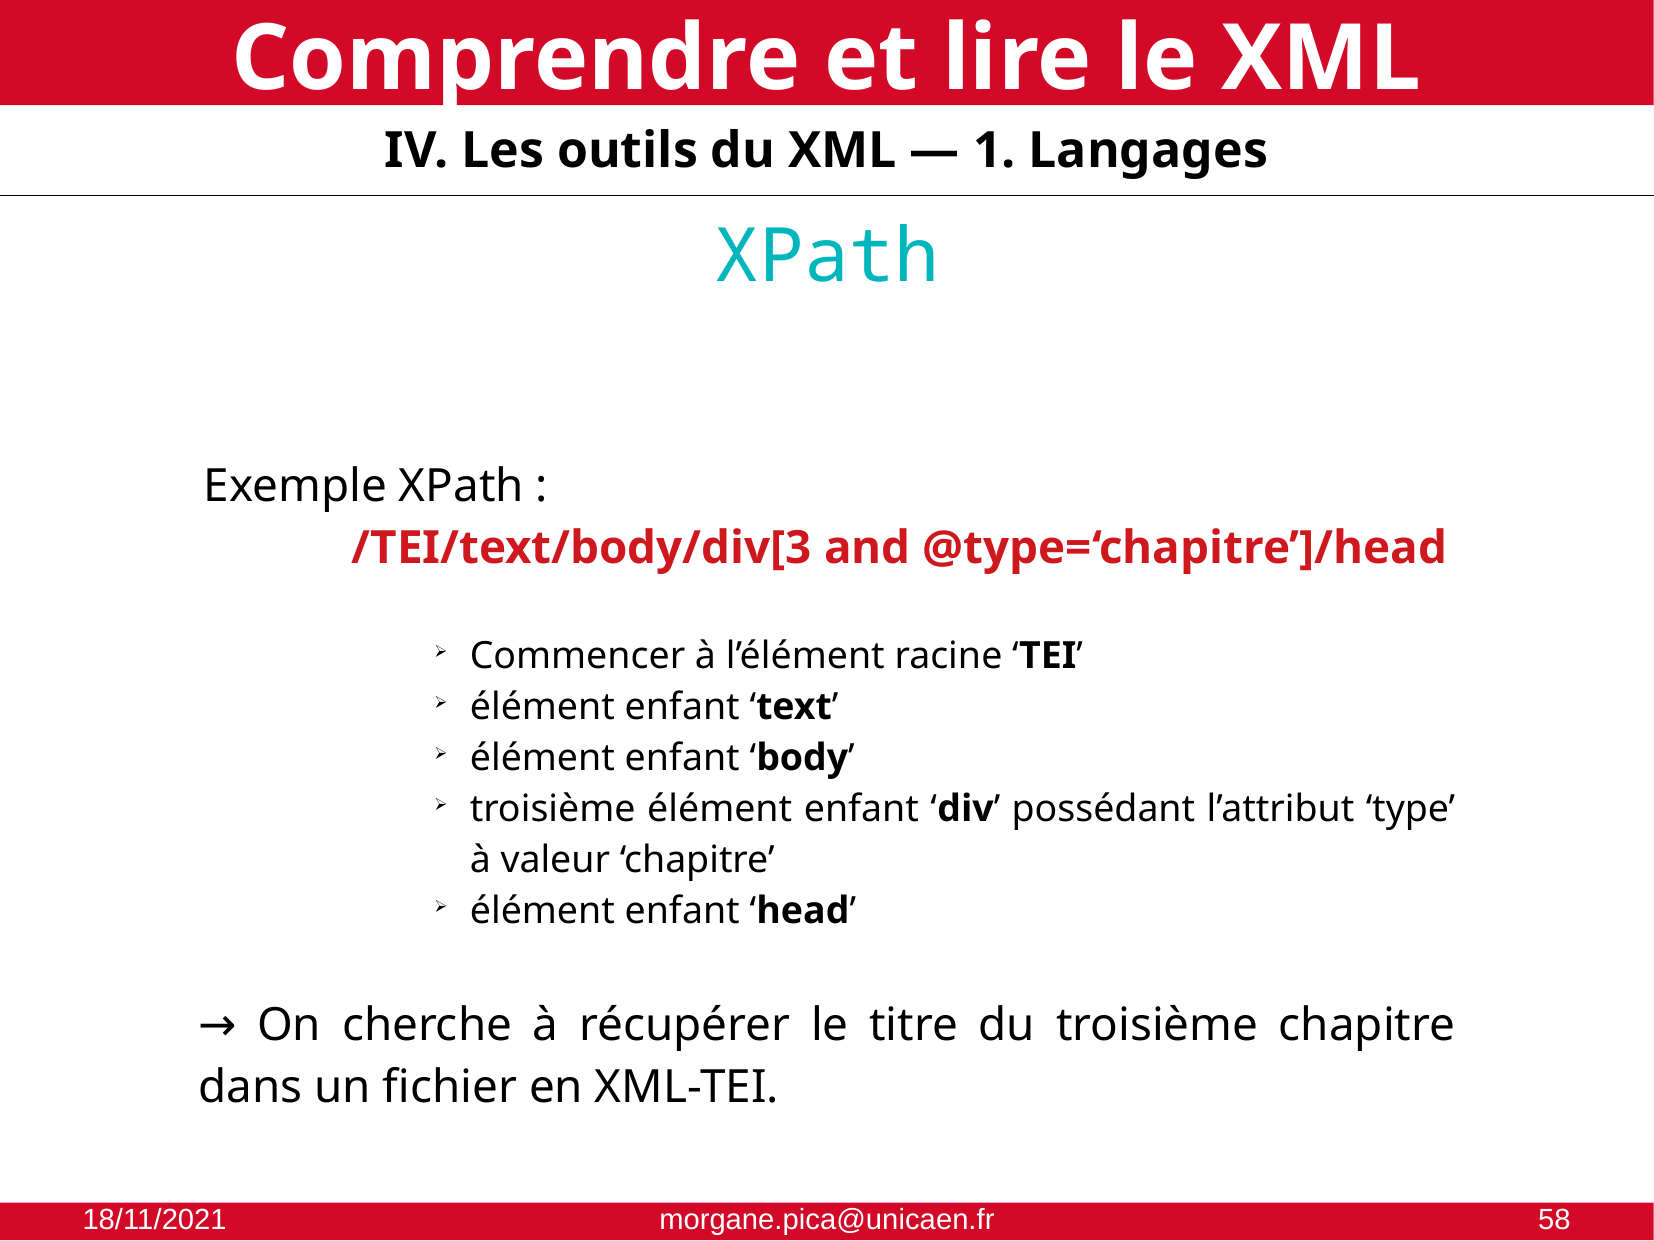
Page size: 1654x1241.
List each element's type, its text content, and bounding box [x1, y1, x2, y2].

title Comprendre et lire le XML [0, 0, 1654, 106]
text_box XPath [161, 196, 1493, 284]
title IV. Les outils du XML — 1. Langages [0, 106, 1654, 191]
text_box Exemple XPath : /TEI/text/body/div[3 and @type=‘chapitre’]/head Commencer à l’élément racine ‘TEI’ élément enfant ‘text’ élément enfant ‘body’ troisième élément enfant ‘div’ possédant l’attribut ‘type’ à valeur ‘chapitre’ élément enfant ‘head’ → On cherche à récupérer le titre du troisième chapitre dans un fichier en XML-TEI. [183, 444, 1471, 1027]
